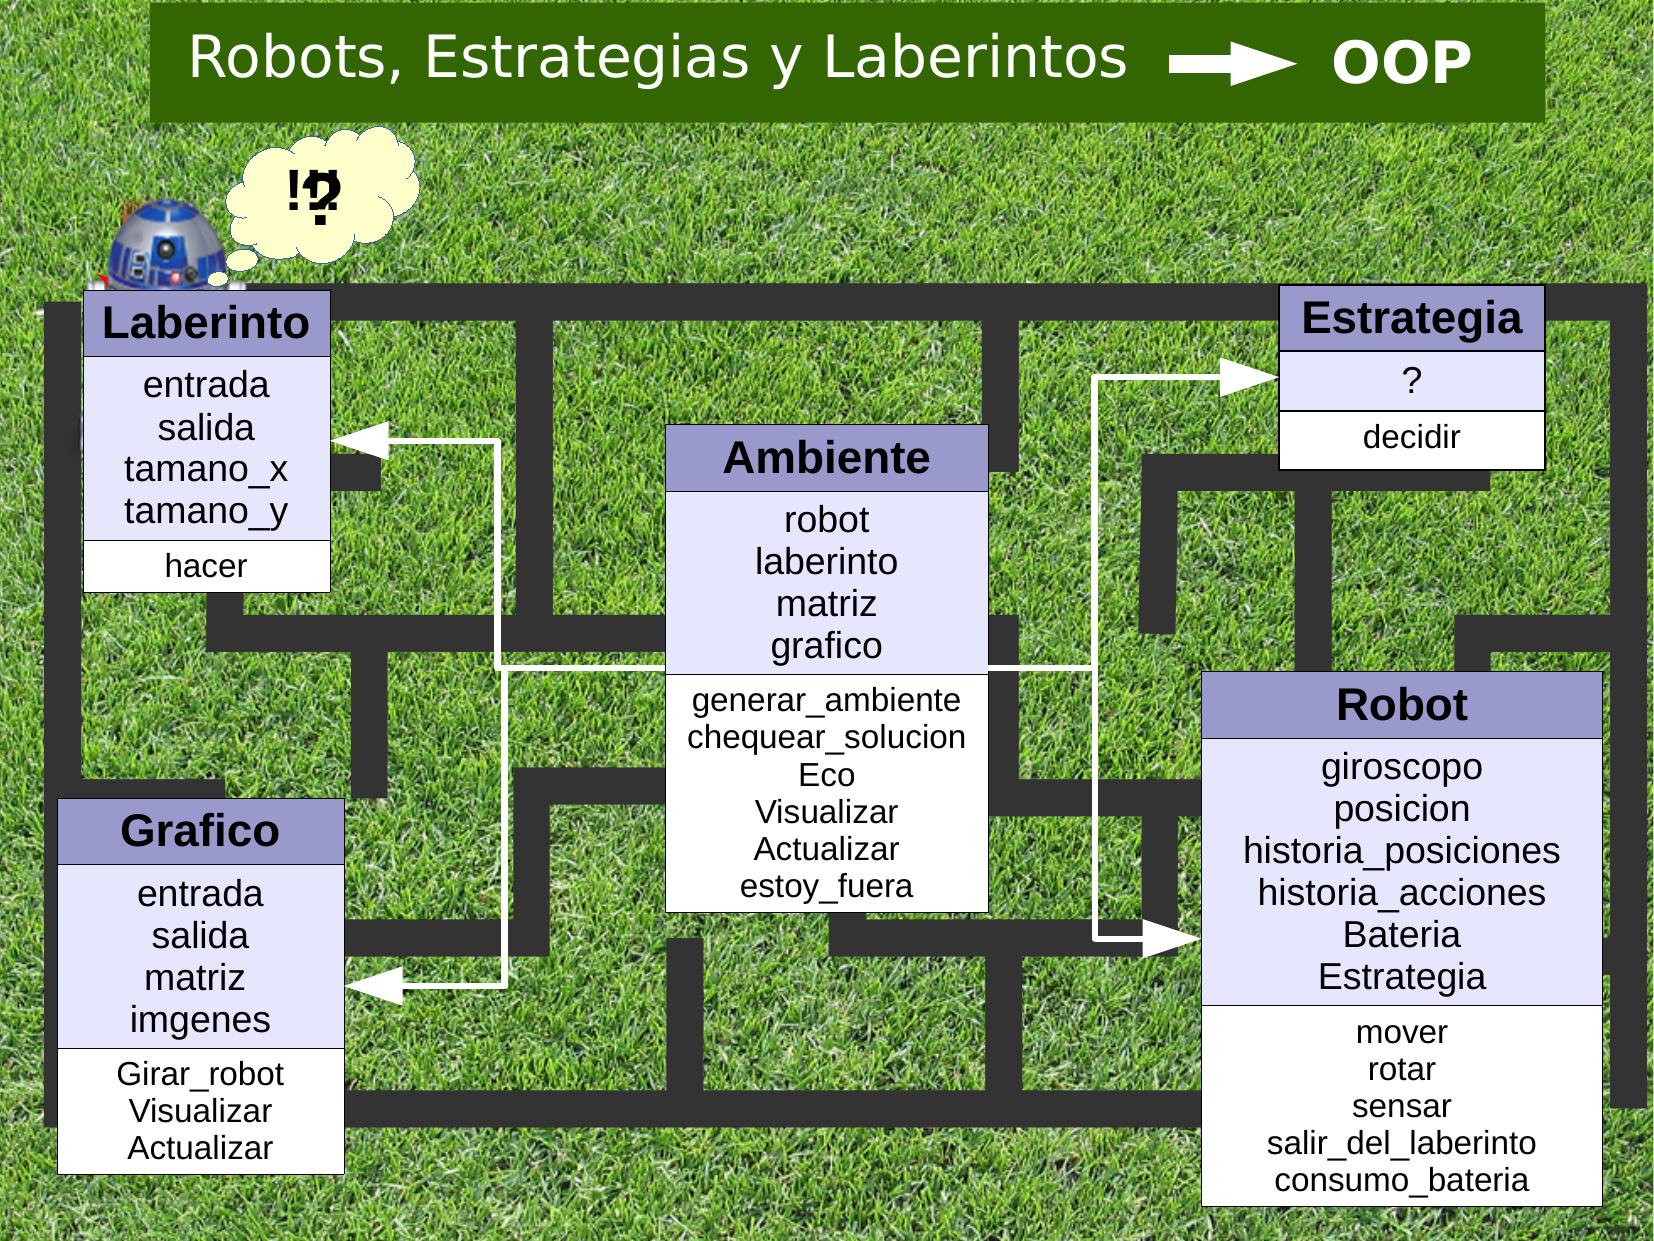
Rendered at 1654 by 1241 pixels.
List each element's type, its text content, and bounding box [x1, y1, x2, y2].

text_box Robots, Estrategias y Laberintos [165, 8, 1169, 120]
text_box [225, 126, 421, 272]
table_cell giroscopo posicion historia_posiciones historia_acciones Bateria Estrategia [1202, 739, 1602, 1005]
table_header Grafico [58, 799, 344, 864]
table_header Laberinto [84, 291, 330, 356]
table_cell mover rotar sensar salir_del_laberinto consumo_bateria [1202, 1006, 1602, 1206]
table_cell ? [1280, 352, 1544, 410]
table_cell entrada salida matriz imgenes [58, 865, 344, 1048]
text_box [150, 2, 1546, 123]
table_cell entrada salida tamano_x tamano_y [84, 357, 330, 540]
text_box !!! [270, 150, 361, 241]
table_cell hacer [84, 541, 330, 592]
table_cell robot laberinto matriz grafico [666, 492, 988, 674]
table_cell generar_ambiente chequear_solucion Eco Visualizar Actualizar estoy_fuera [666, 675, 988, 912]
text_box OOP [1275, 22, 1531, 106]
text_box [207, 271, 229, 287]
text_box ? [285, 241, 361, 252]
table_cell decidir [1280, 412, 1544, 469]
table_cell Girar_robot Visualizar Actualizar [58, 1049, 344, 1174]
table_header Estrategia [1280, 286, 1544, 350]
picture [0, 0, 1654, 1241]
table_header Robot [1202, 672, 1602, 738]
table_header Ambiente [666, 425, 988, 491]
